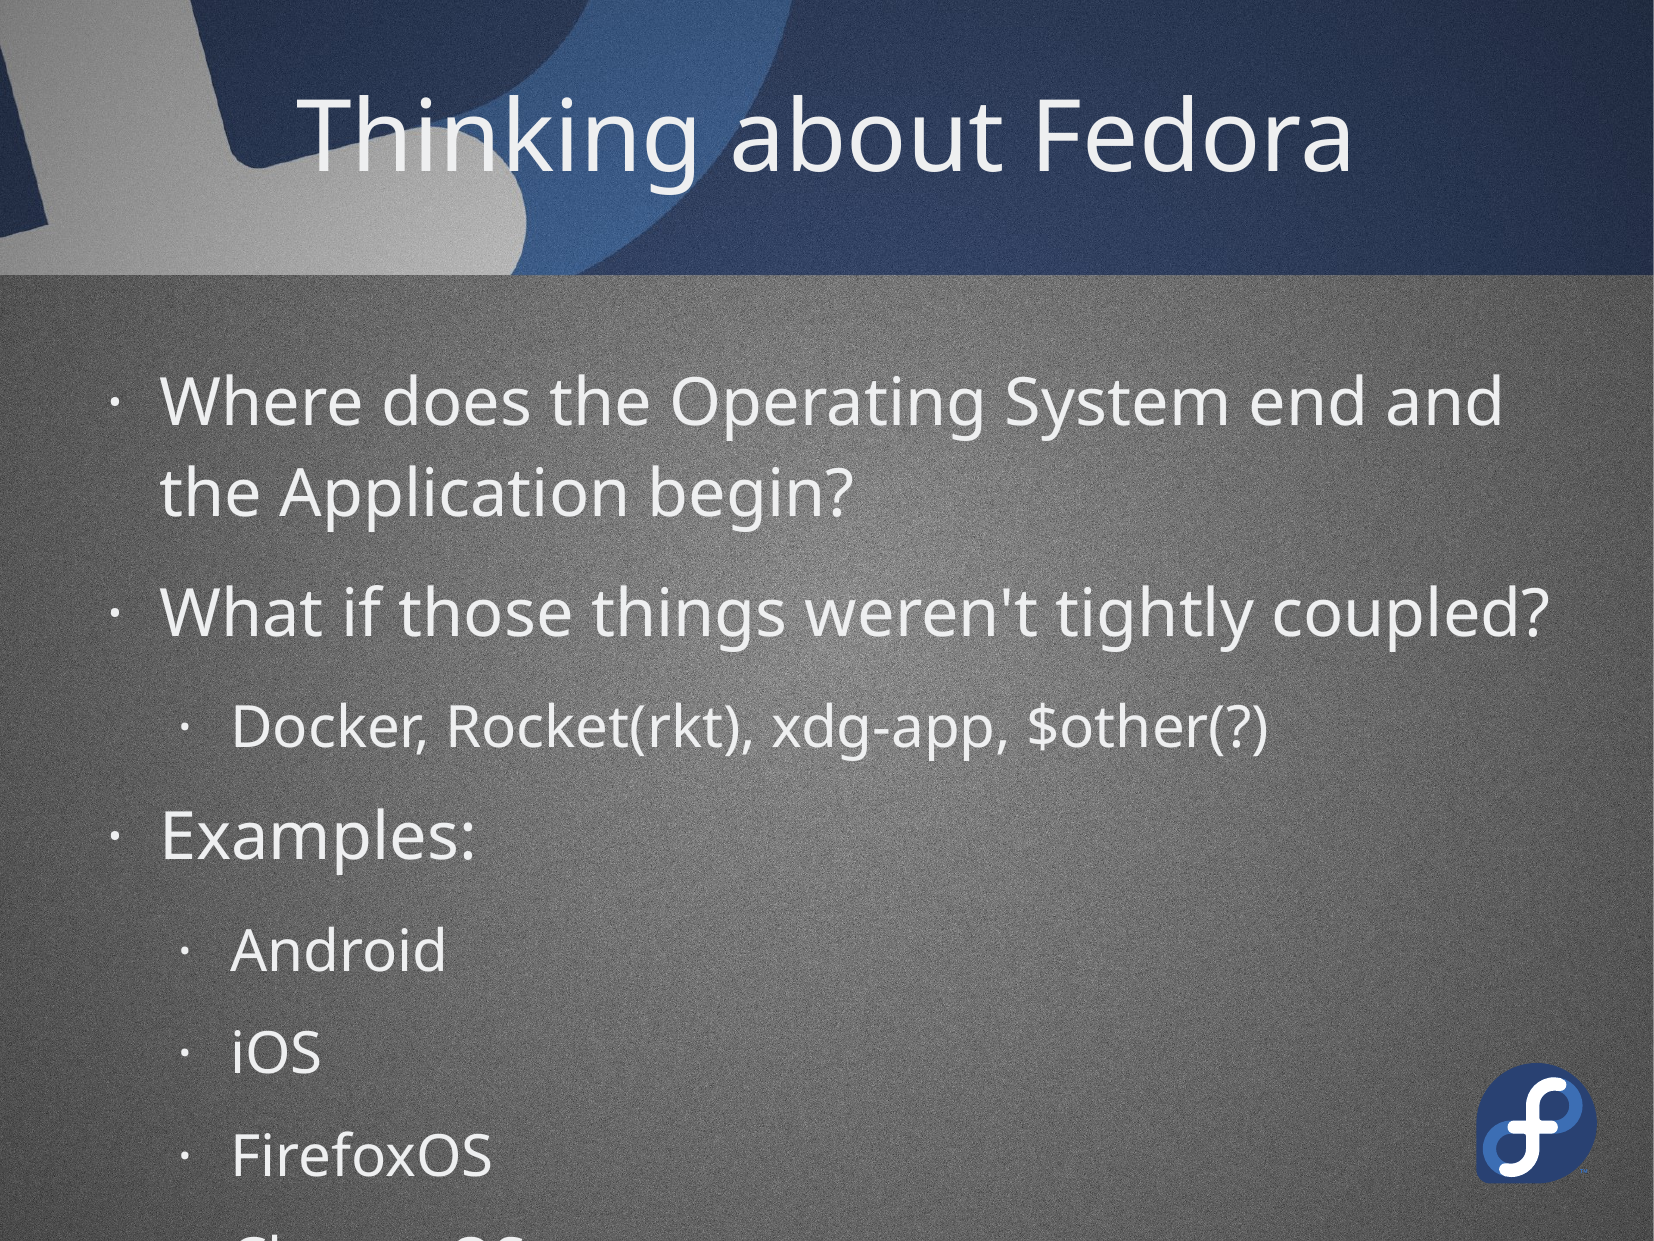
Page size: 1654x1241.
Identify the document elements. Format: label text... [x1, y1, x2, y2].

picture [0, 0, 1654, 1241]
list Where does the Operating System end and the Application begin? What if those things weren't tightly coupled? Docker, Rocket(rkt), xdg-app, $other(?) Examples: Android iOS FirefoxOS ChromeOS [88, 354, 1565, 1241]
title Thinking about Fedora [88, 29, 1565, 237]
